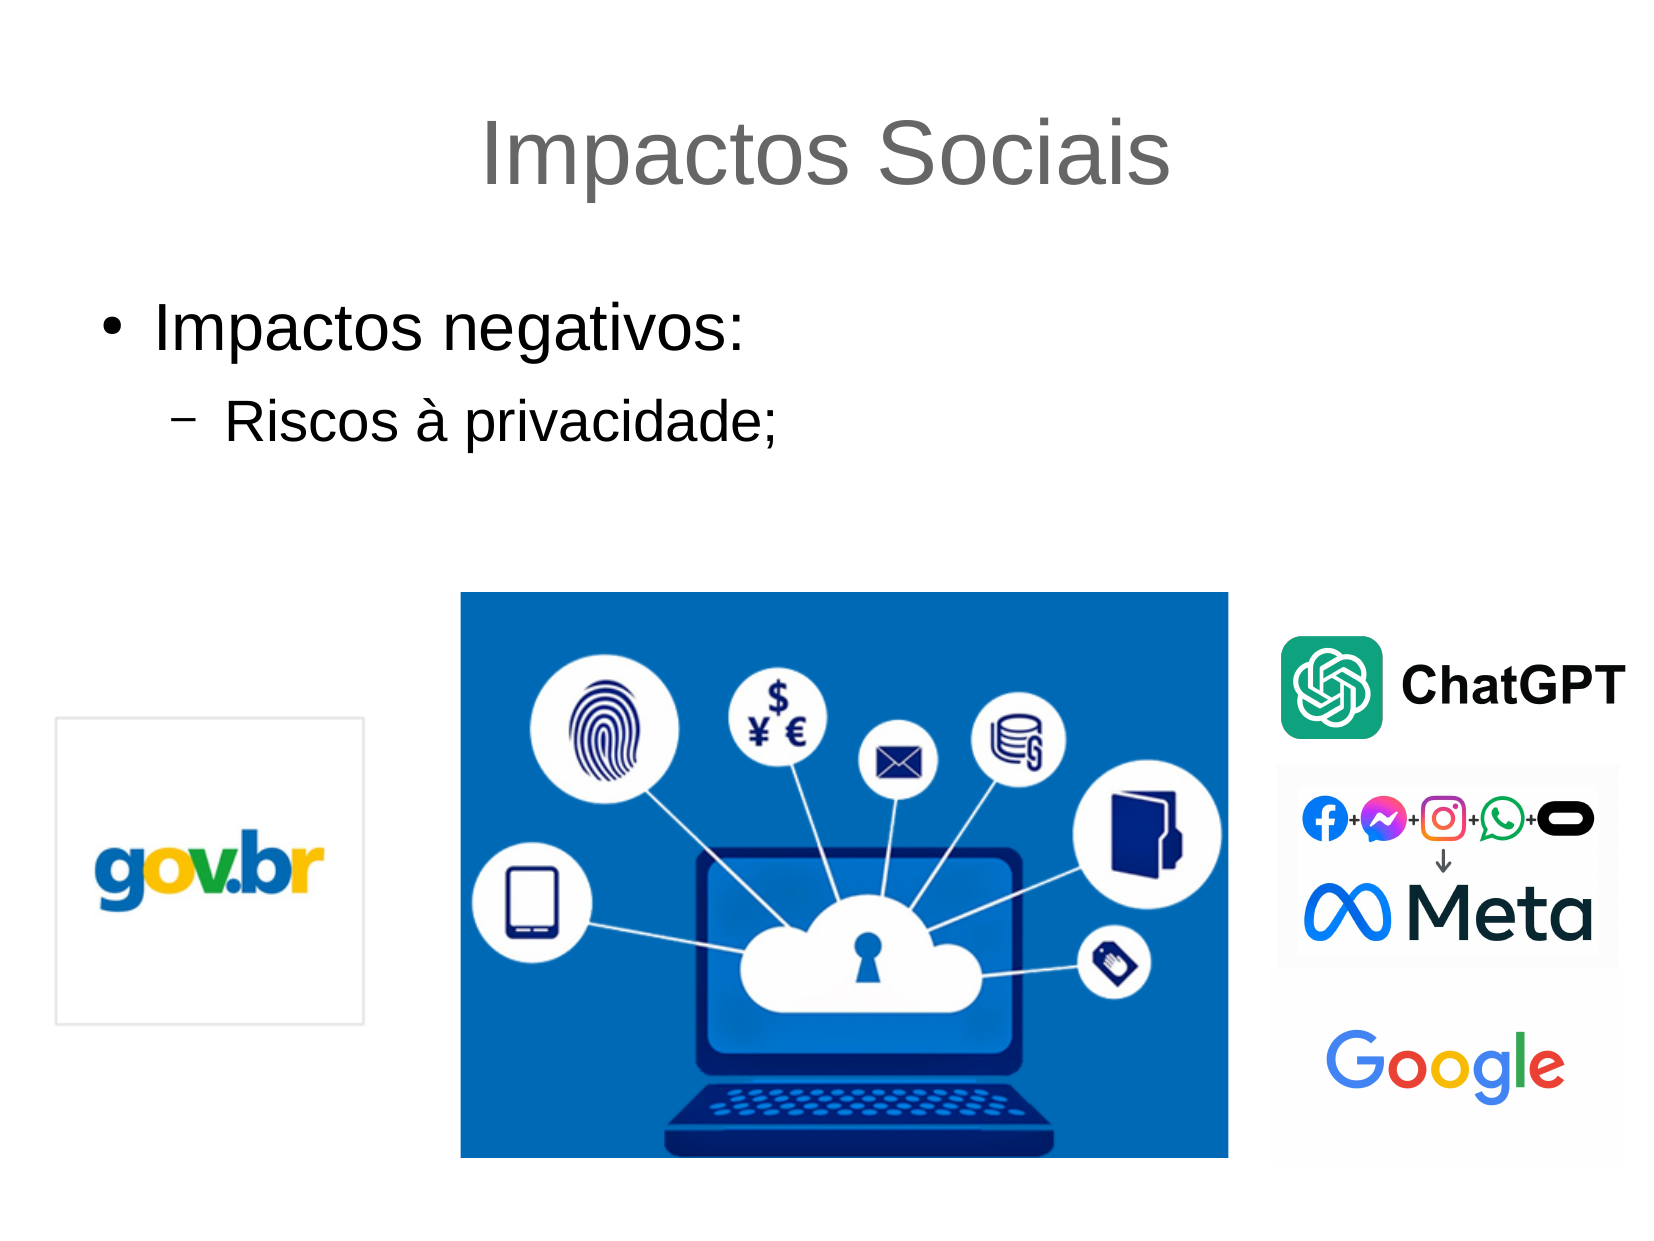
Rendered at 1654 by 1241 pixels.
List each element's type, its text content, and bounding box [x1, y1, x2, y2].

picture [1281, 636, 1626, 739]
title Impactos Sociais [82, 49, 1571, 257]
picture [1269, 764, 1623, 1167]
picture [53, 715, 367, 1028]
list Impactos negativos: Riscos à privacidade; [82, 290, 1571, 1158]
picture [460, 592, 1229, 1158]
